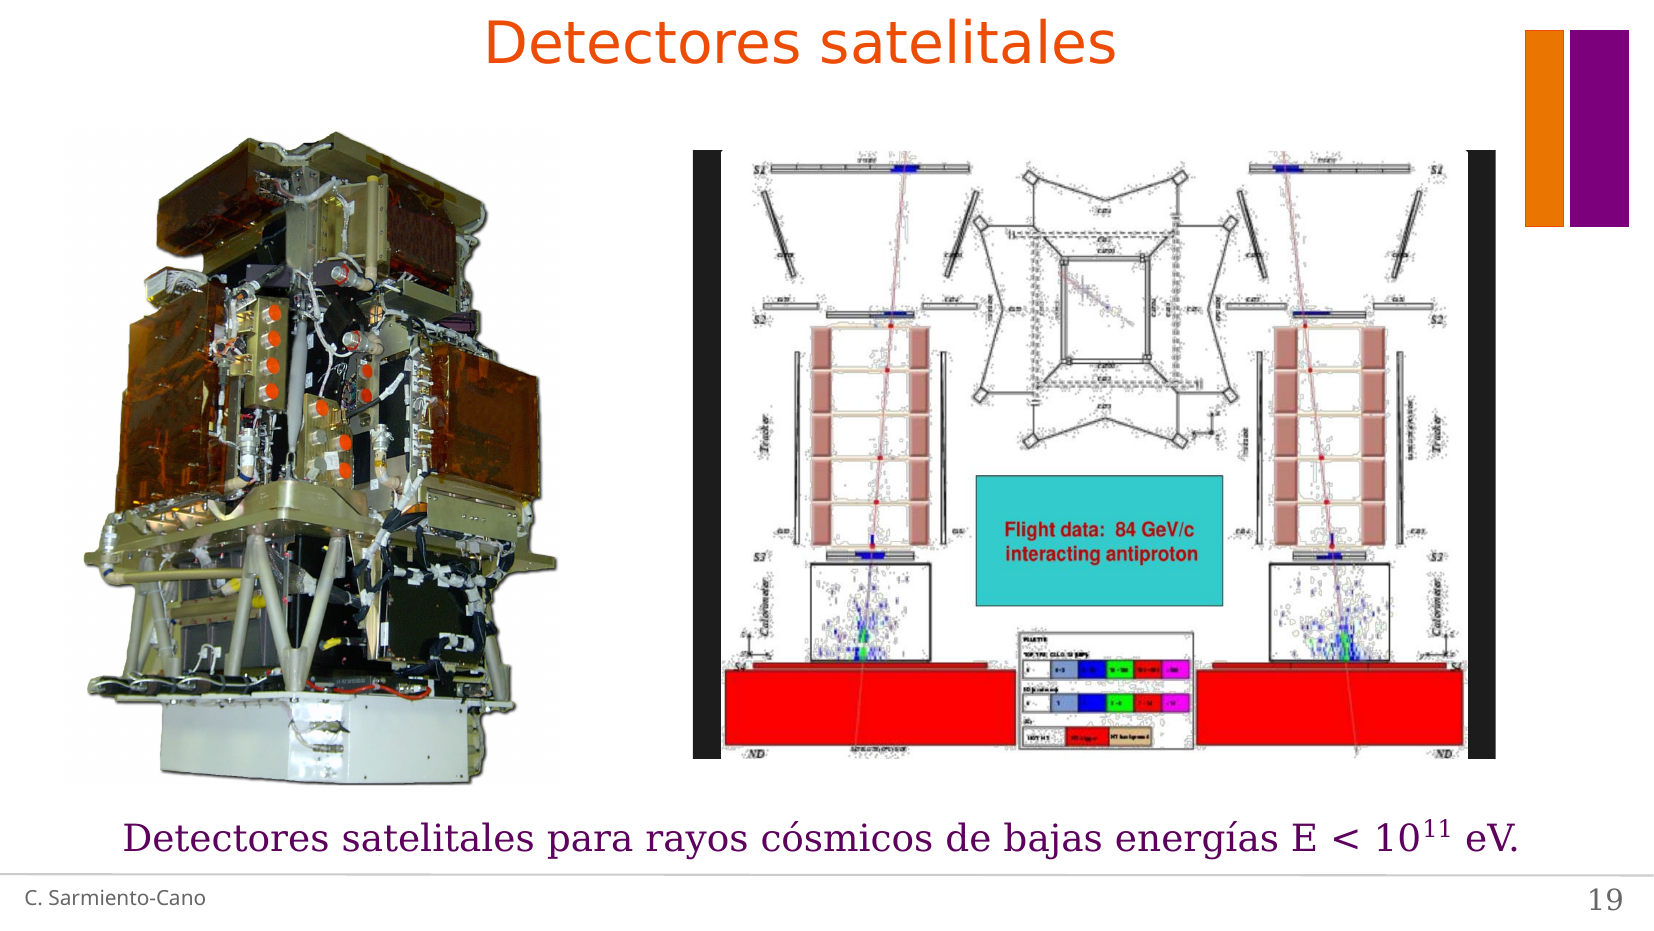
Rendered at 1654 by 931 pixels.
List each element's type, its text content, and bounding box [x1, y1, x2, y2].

text_box Detectores satelitales para rayos cósmicos de bajas energías E < 1011 eV. [107, 805, 1607, 869]
picture [64, 121, 559, 786]
title Detectores satelitales [82, 0, 1519, 103]
picture [692, 150, 1496, 759]
